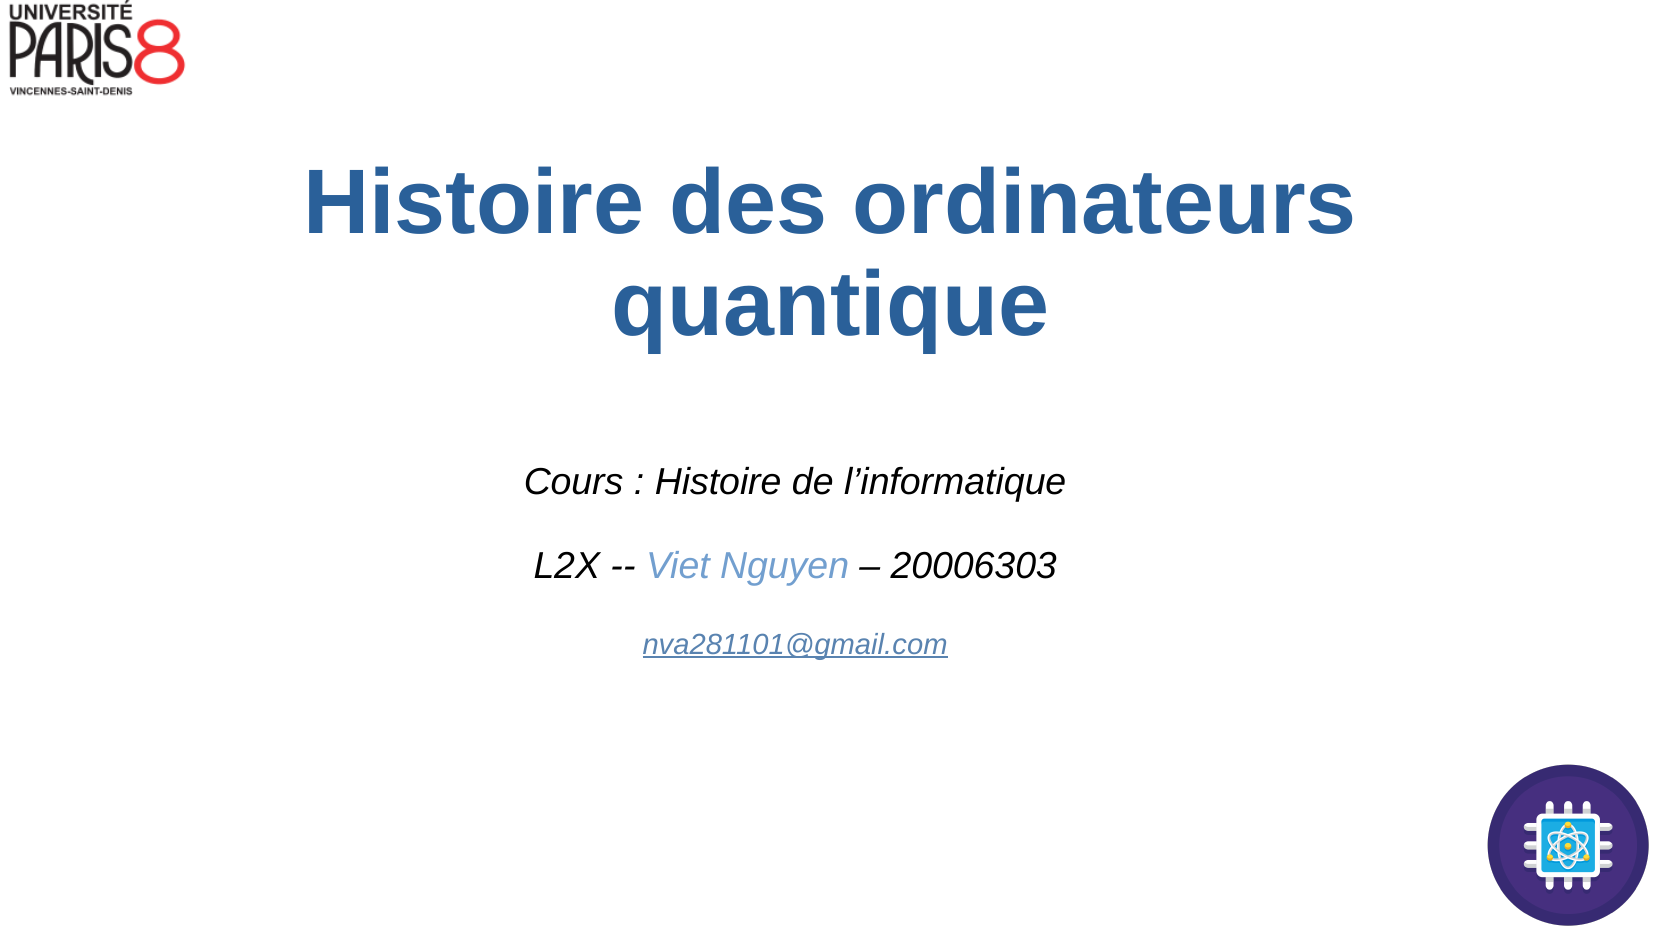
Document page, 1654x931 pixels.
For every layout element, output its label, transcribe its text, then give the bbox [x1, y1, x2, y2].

title Histoire des ordinateurs quantique [86, 150, 1576, 356]
picture [0, 0, 192, 100]
picture [1482, 759, 1654, 931]
subtitle Cours : Histoire de l’informatique L2X -- Viet Nguyen – 20006303 nva281101@gmail.com [107, 380, 1483, 826]
